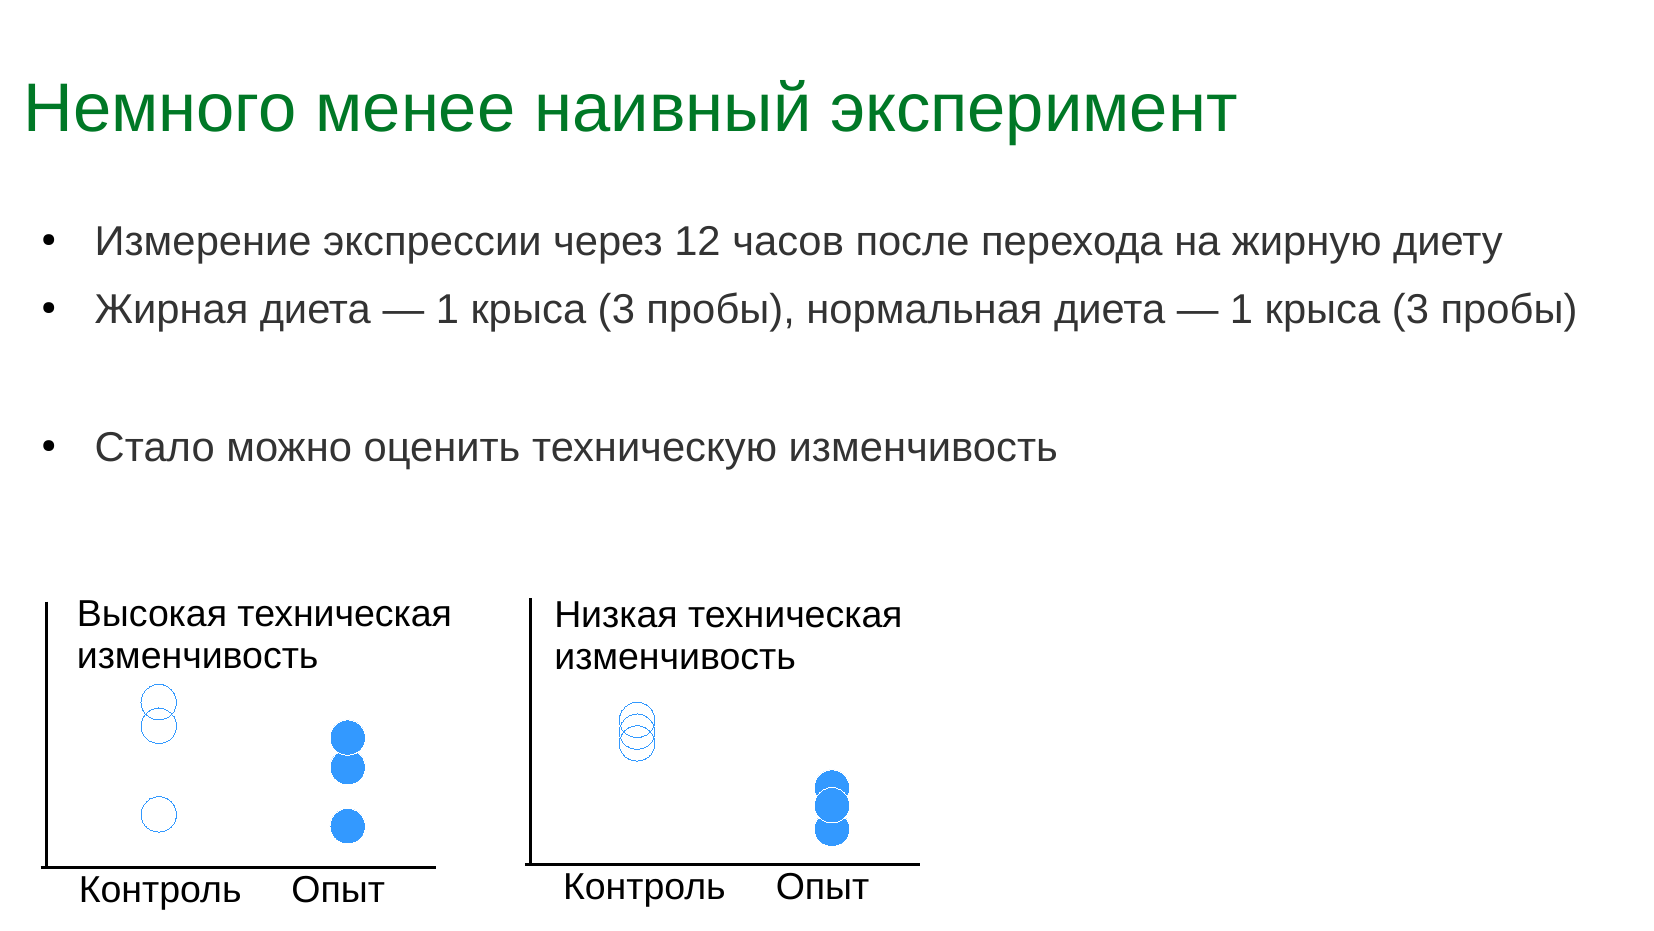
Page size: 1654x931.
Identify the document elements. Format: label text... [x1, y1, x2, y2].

text_box Опыт [761, 858, 909, 916]
text_box Опыт [276, 861, 425, 919]
text_box Контроль [64, 861, 276, 919]
text_box [814, 769, 850, 847]
text_box [329, 808, 366, 844]
text_box Высокая техническая изменчивость [62, 584, 485, 684]
text_box Низкая техническая изменчивость [539, 586, 1010, 686]
text_box Контроль [548, 858, 761, 915]
text_box [330, 719, 366, 785]
list Измерение экспрессии через 12 часов после перехода на жирную диету Жирная диета — 1 крыса (3 пробы), нормальная диета — 1 крыса (3 пробы) Стало можно оценить техническую изменчивость [23, 217, 1630, 827]
title Немного менее наивный эксперимент [23, 23, 1630, 193]
